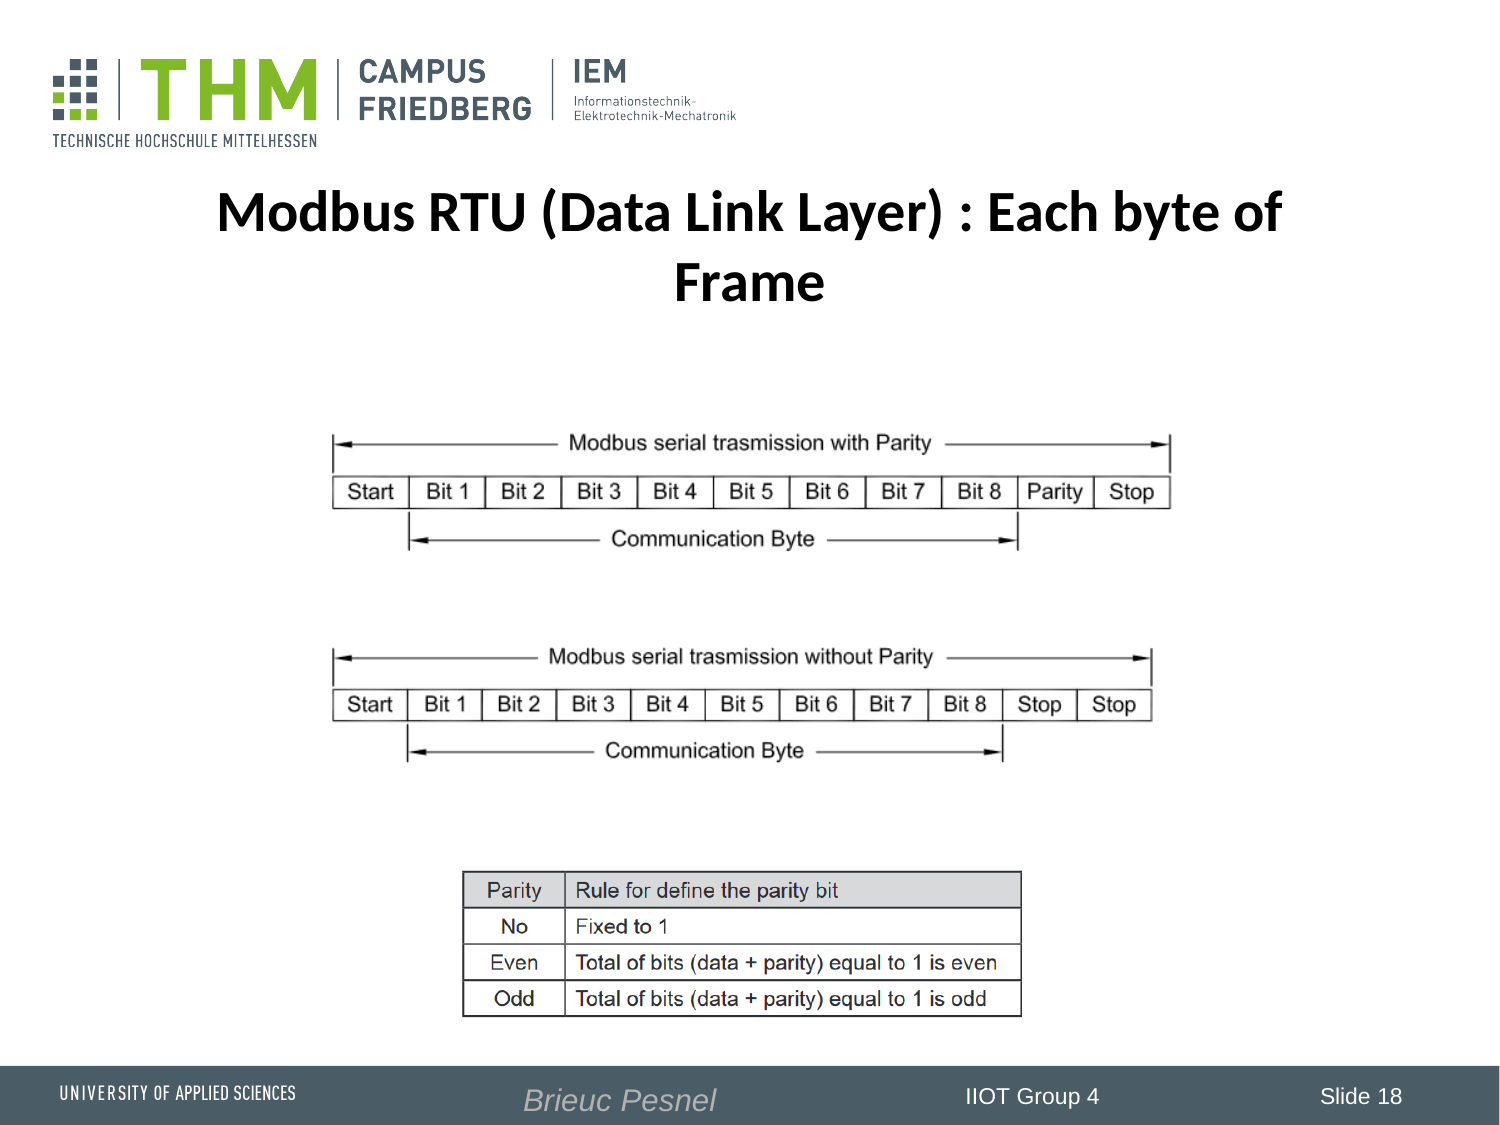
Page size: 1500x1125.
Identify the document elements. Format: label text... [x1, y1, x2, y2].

picture [437, 856, 1063, 1033]
picture [53, 59, 736, 147]
text_box Brieuc Pesnel [413, 1075, 827, 1125]
picture [59, 1082, 296, 1104]
text_box Modbus RTU (Data Link Layer) : Each byte of Frame [122, 165, 1378, 323]
picture [286, 620, 1214, 798]
picture [266, 402, 1234, 580]
